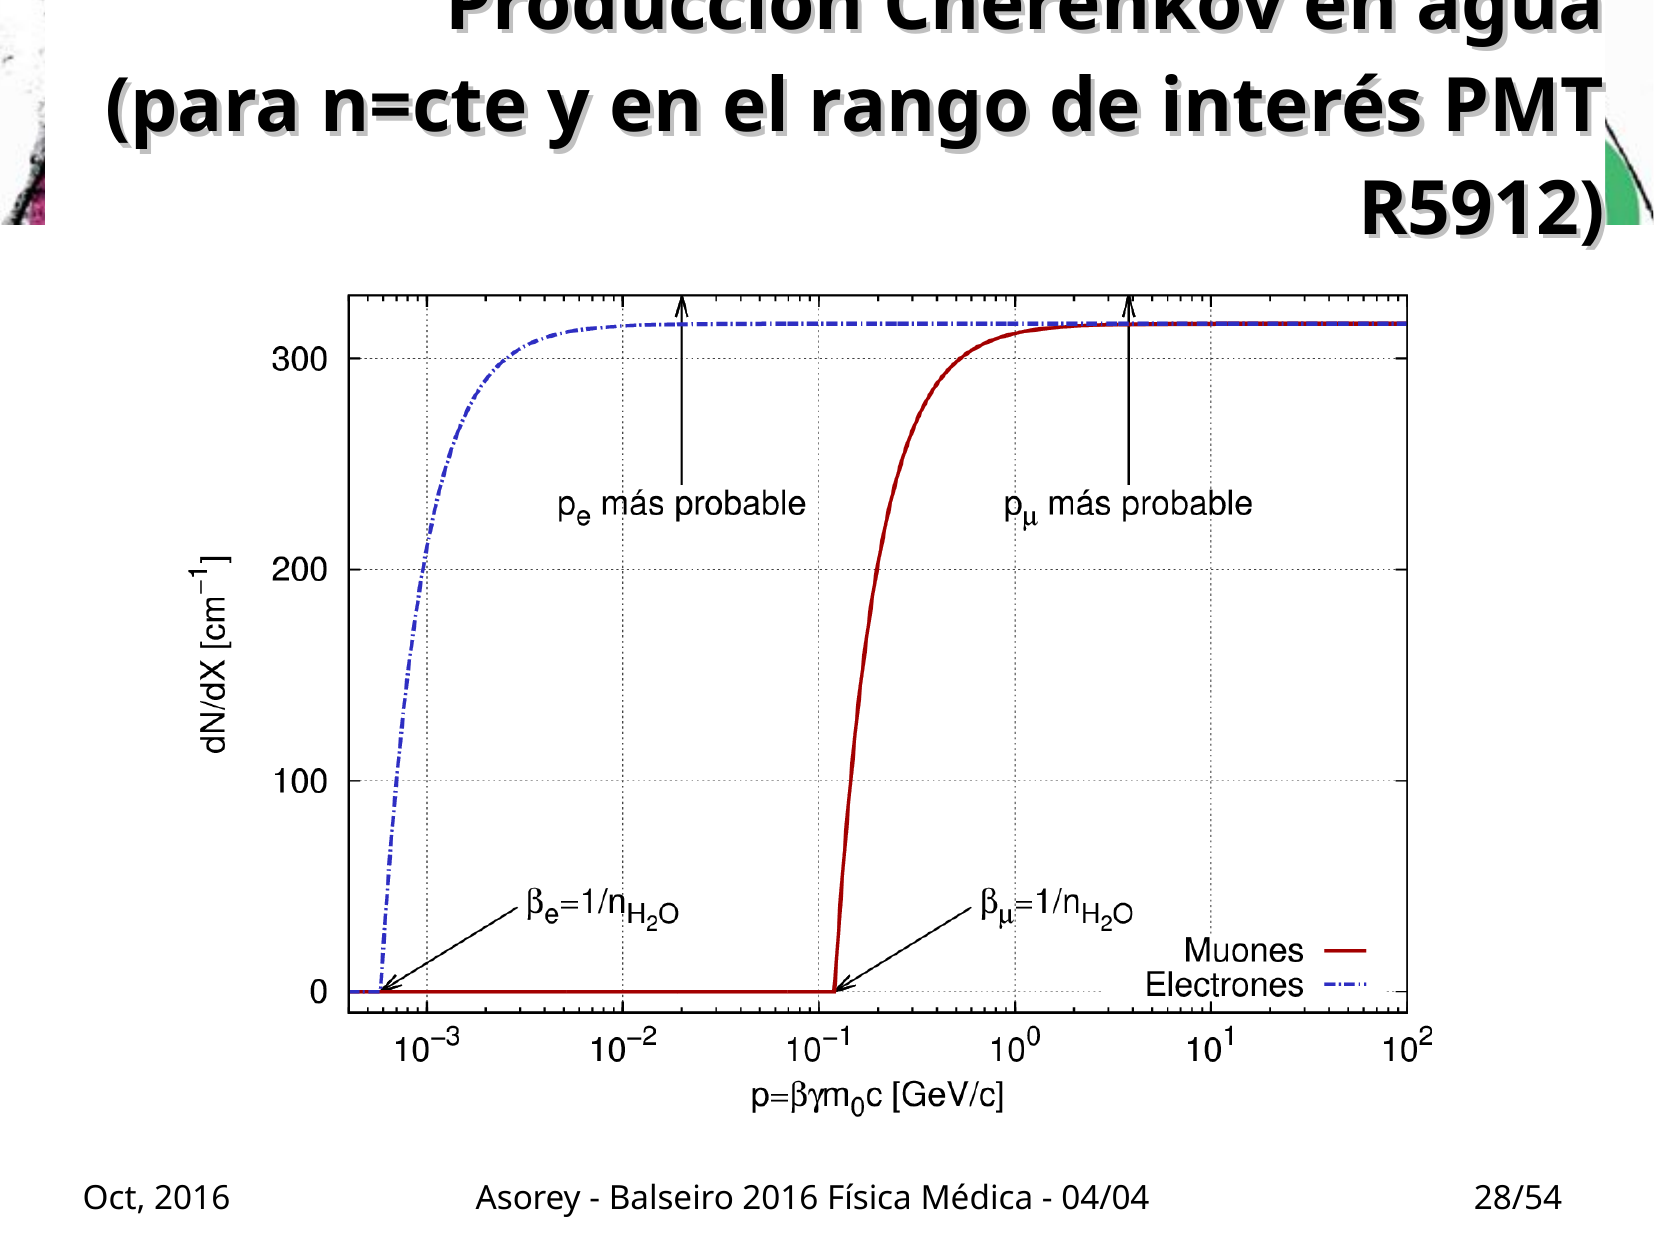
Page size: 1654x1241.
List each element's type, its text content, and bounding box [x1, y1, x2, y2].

title Producción Cherenkov en agua (para n=cte y en el rango de interés PMT R5912) [45, 11, 1606, 195]
picture [182, 257, 1468, 1156]
picture [0, 0, 45, 225]
picture [1606, 0, 1654, 225]
